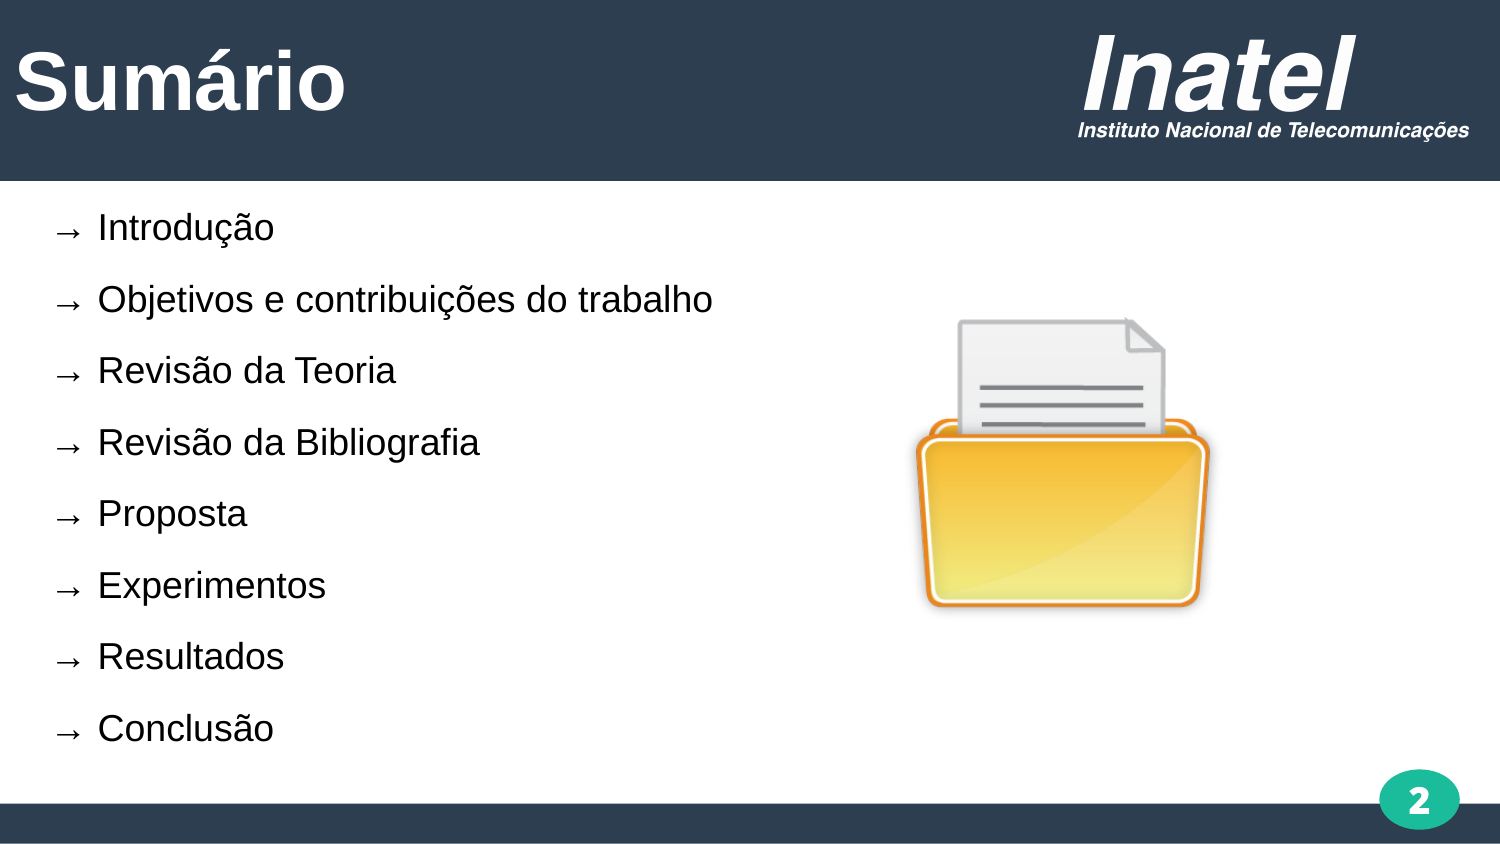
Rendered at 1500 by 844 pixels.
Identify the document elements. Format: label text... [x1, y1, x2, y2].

text_box Sumário [0, 27, 1063, 136]
picture [897, 317, 1229, 626]
text_box → Introdução → Objetivos e contribuições do trabalho → Revisão da Teoria → Revisão da Bibliografia → Proposta → Experimentos → Resultados → Conclusão [34, 199, 1371, 792]
picture [1078, 35, 1469, 142]
